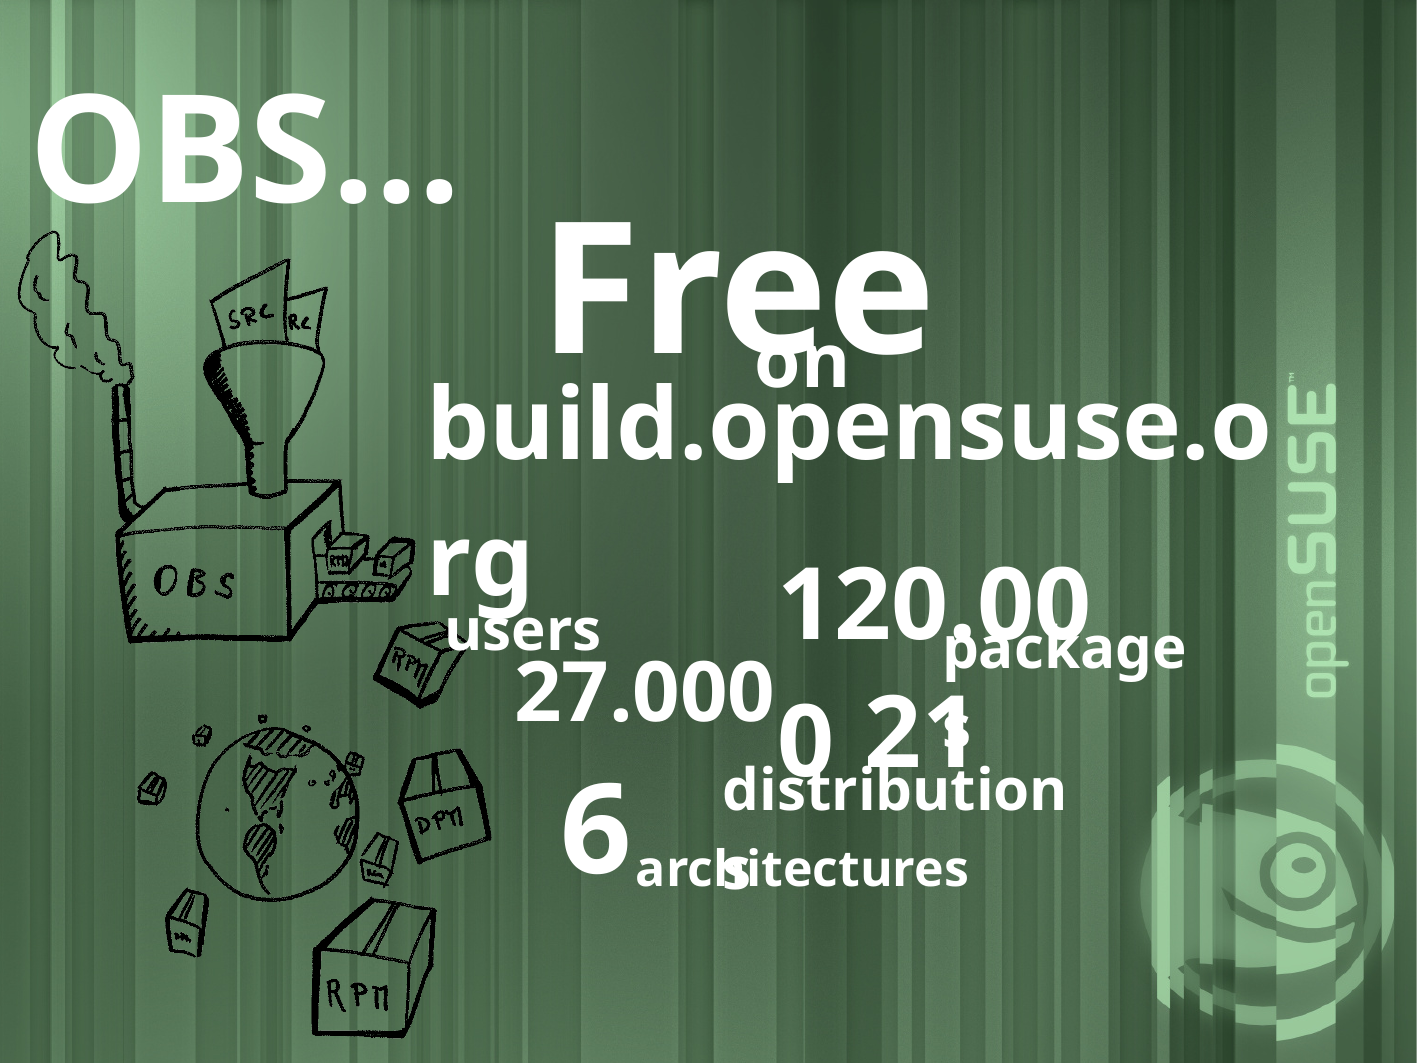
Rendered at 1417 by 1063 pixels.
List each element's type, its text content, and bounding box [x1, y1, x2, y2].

text_box architectures [621, 825, 1007, 909]
picture [0, 0, 1417, 1063]
text_box packages [927, 598, 1226, 694]
text_box distributions [717, 740, 1094, 836]
text_box users [430, 580, 642, 675]
text_box 120.000 [762, 525, 1121, 677]
text_box Free [524, 150, 1038, 345]
text_box OBS... [15, 34, 528, 254]
text_box on [739, 300, 912, 345]
text_box 27.000 [499, 624, 837, 754]
text_box 21 [850, 653, 1021, 805]
text_box 6 [545, 754, 717, 919]
text_box build.opensuse.org [411, 345, 1305, 497]
